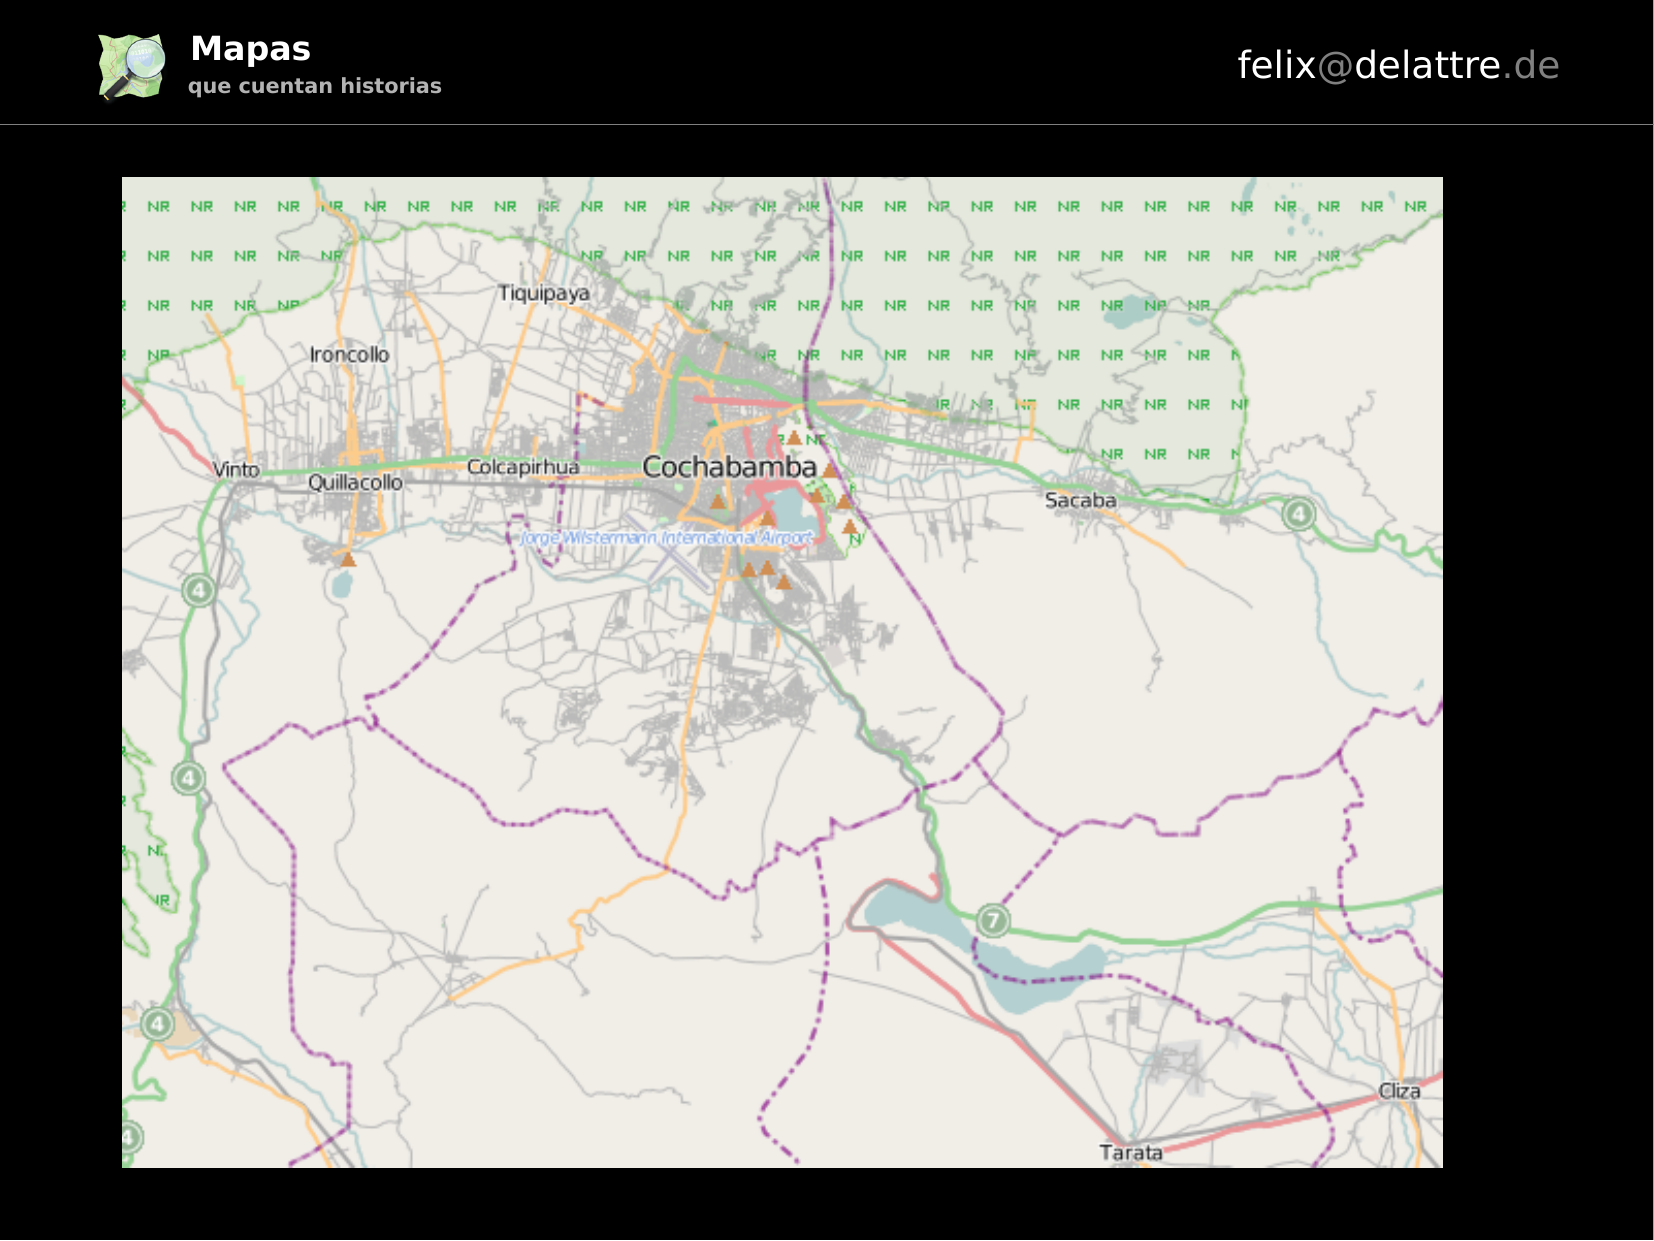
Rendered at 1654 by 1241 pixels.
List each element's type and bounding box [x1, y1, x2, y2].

picture [122, 177, 1443, 1168]
picture [95, 34, 169, 107]
